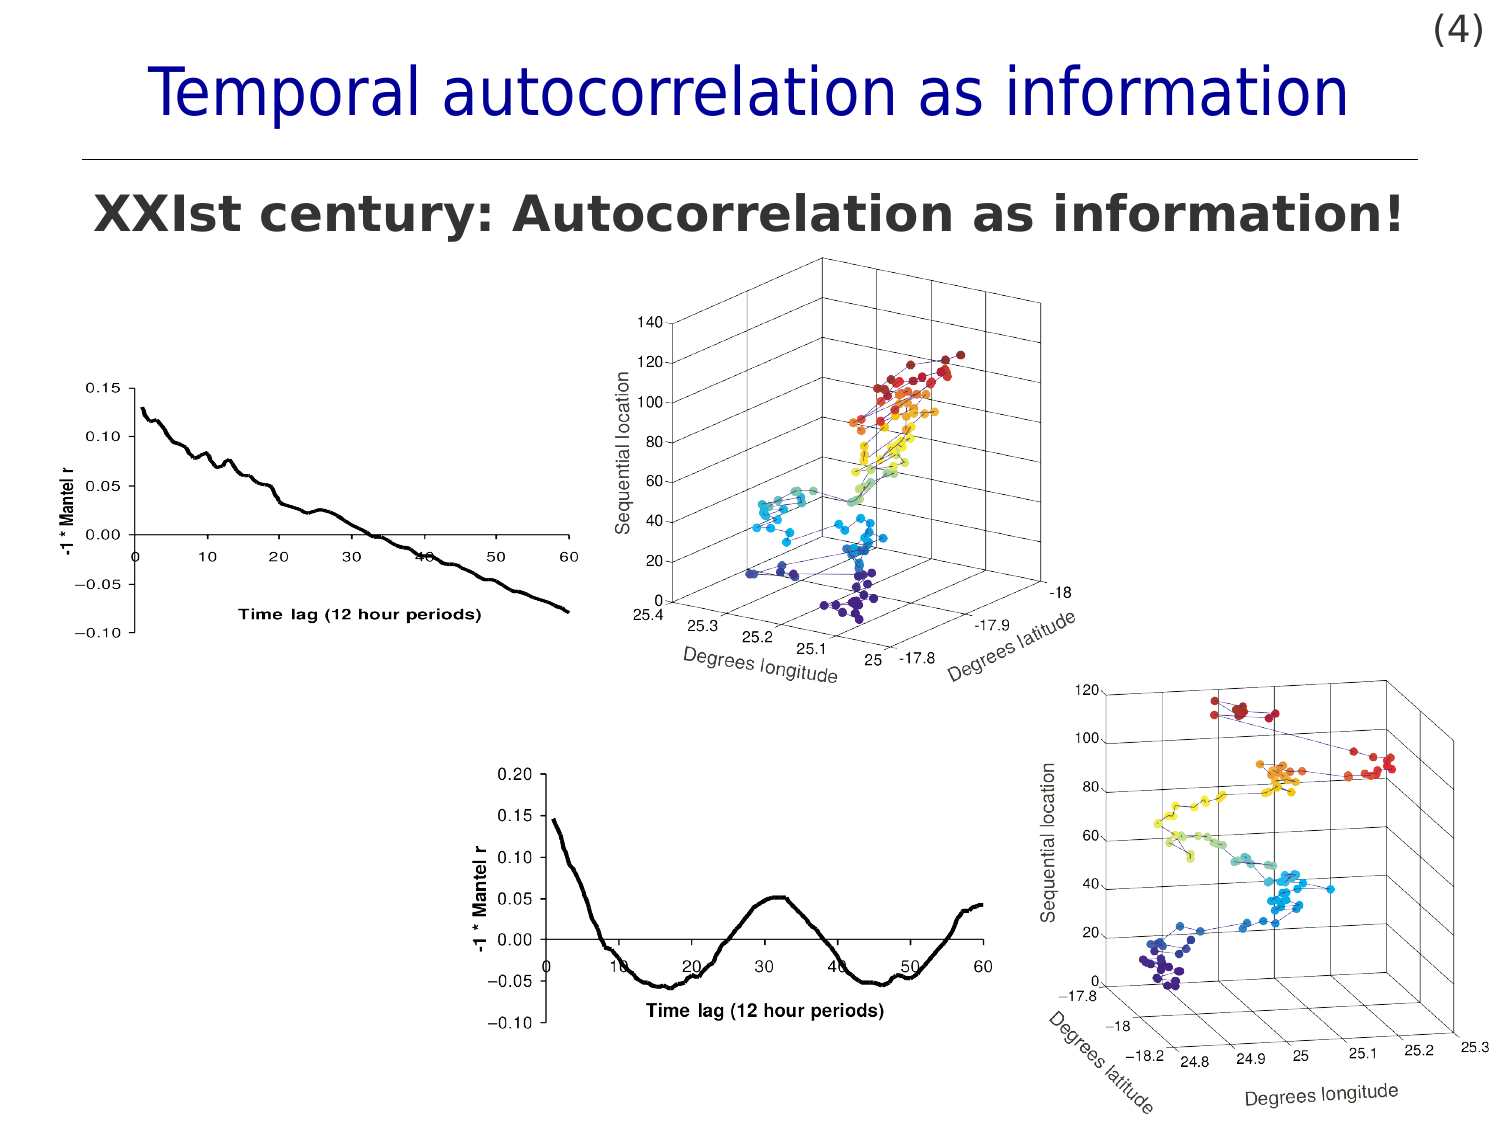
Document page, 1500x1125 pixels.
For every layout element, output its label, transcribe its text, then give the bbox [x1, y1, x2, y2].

text_box XXIst century: Autocorrelation as information! [78, 177, 1422, 251]
text_box (4) [1417, 0, 1500, 60]
picture [472, 767, 992, 1029]
title Temporal autocorrelation as information [147, 42, 1353, 142]
picture [59, 382, 578, 638]
picture [614, 257, 1489, 1114]
